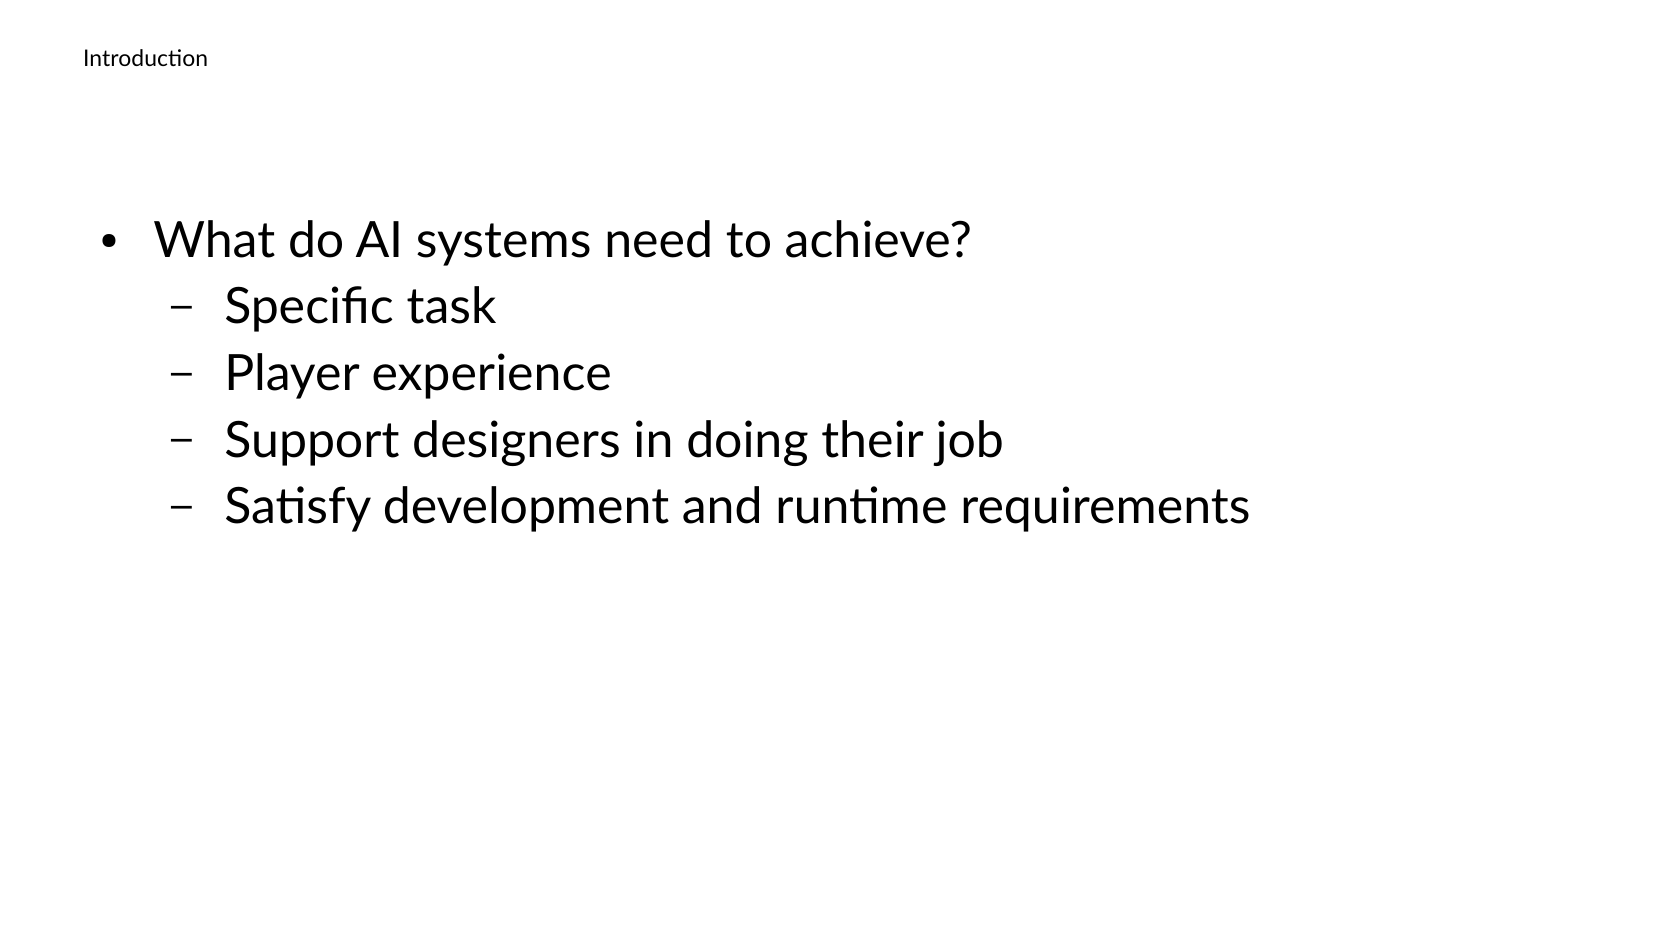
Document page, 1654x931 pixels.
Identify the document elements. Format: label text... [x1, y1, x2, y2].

list What do AI systems need to achieve? Specific task Player experience Support designers in doing their job Satisfy development and runtime requirements [82, 217, 1571, 839]
title Introduction [83, 0, 1571, 119]
